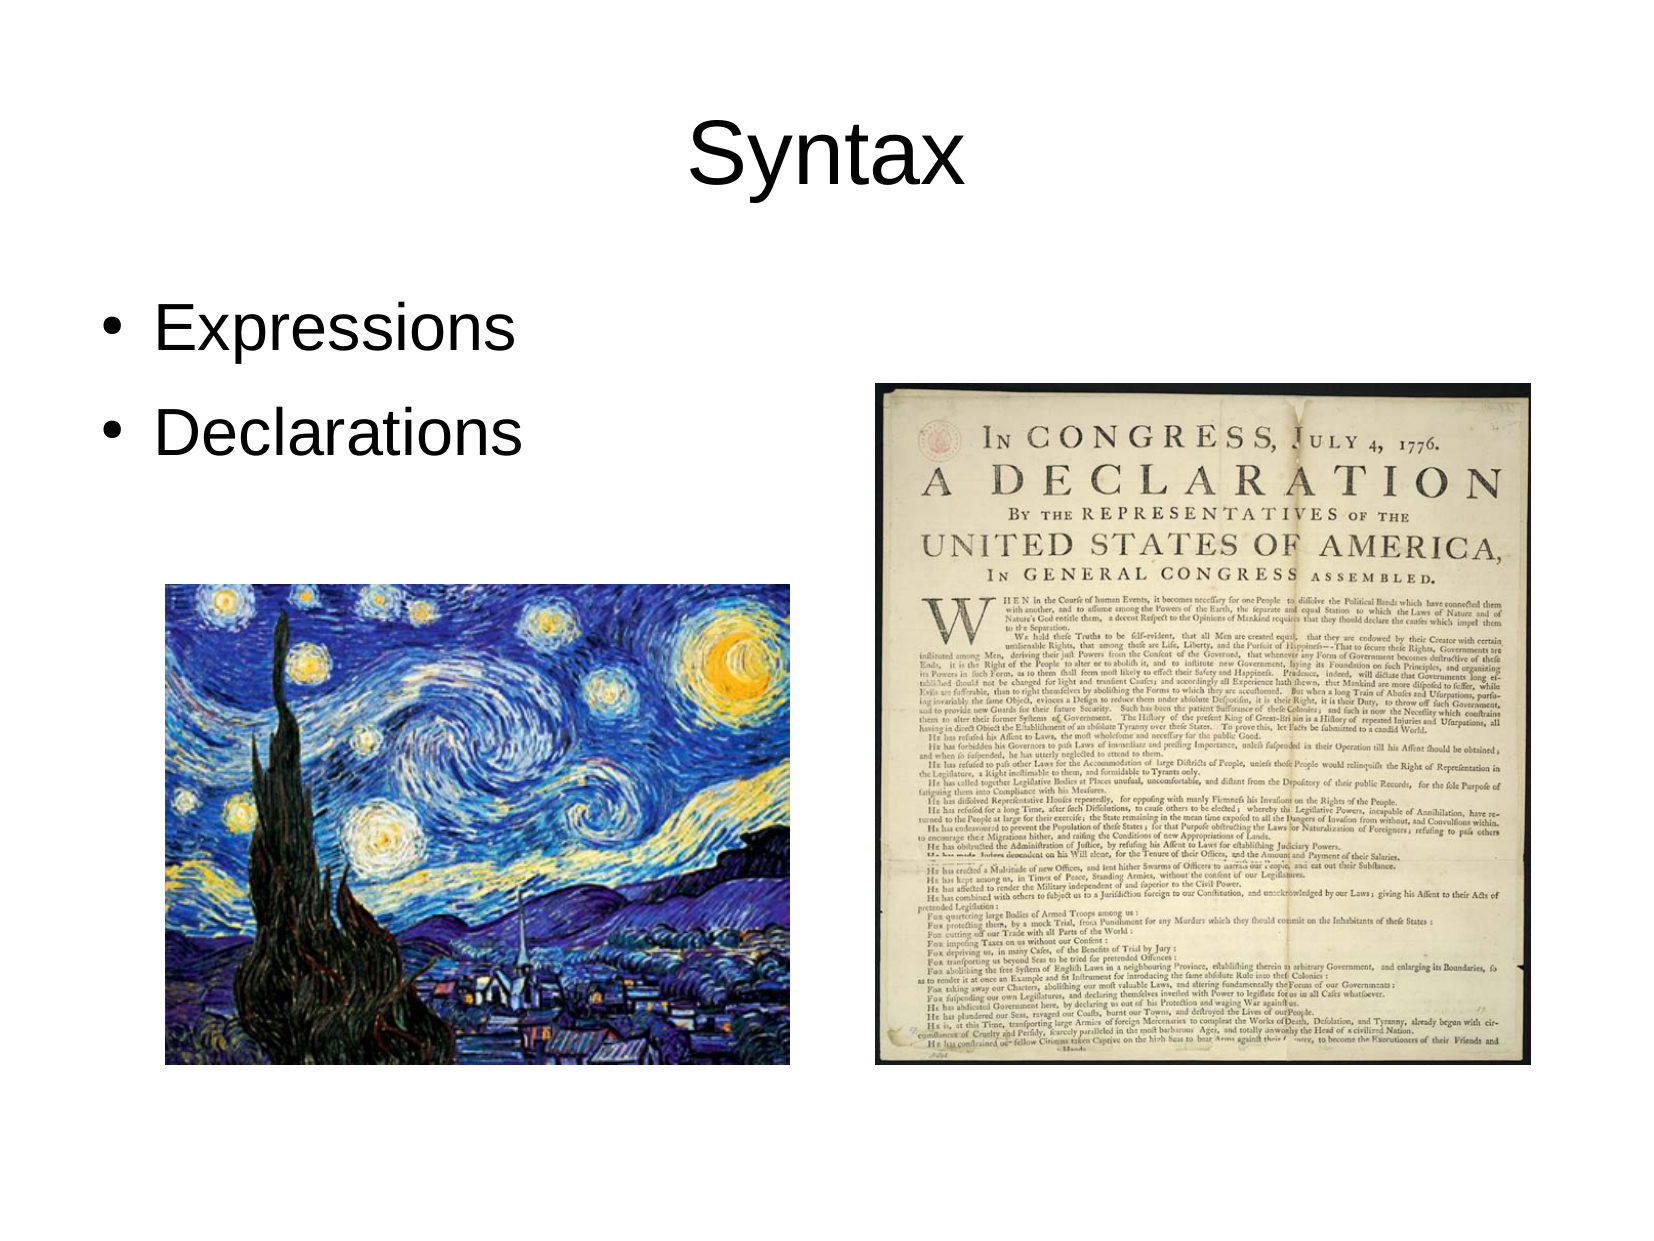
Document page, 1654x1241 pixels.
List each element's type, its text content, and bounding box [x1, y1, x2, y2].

list Expressions Declarations [82, 290, 1571, 1010]
picture [875, 383, 1531, 1066]
title Syntax [82, 49, 1571, 257]
picture [165, 584, 790, 1065]
